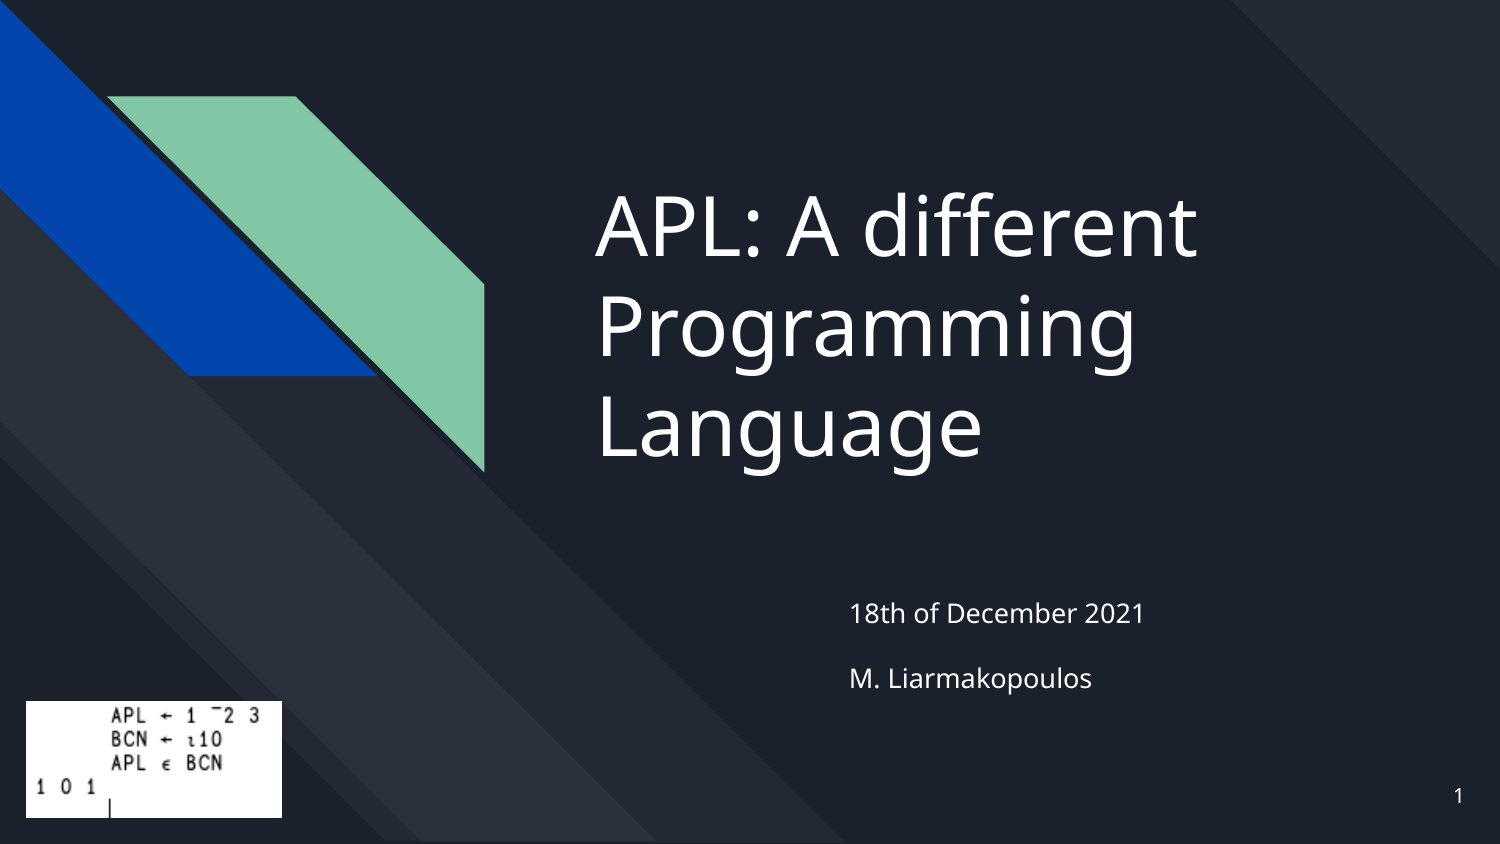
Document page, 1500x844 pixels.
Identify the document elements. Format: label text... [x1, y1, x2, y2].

title APL: A different Programming Language [580, 158, 1404, 518]
picture [26, 701, 282, 818]
subtitle 18th of December 2021 M. Liarmakopoulos [833, 581, 1404, 727]
slide_number <number> [1389, 764, 1480, 830]
